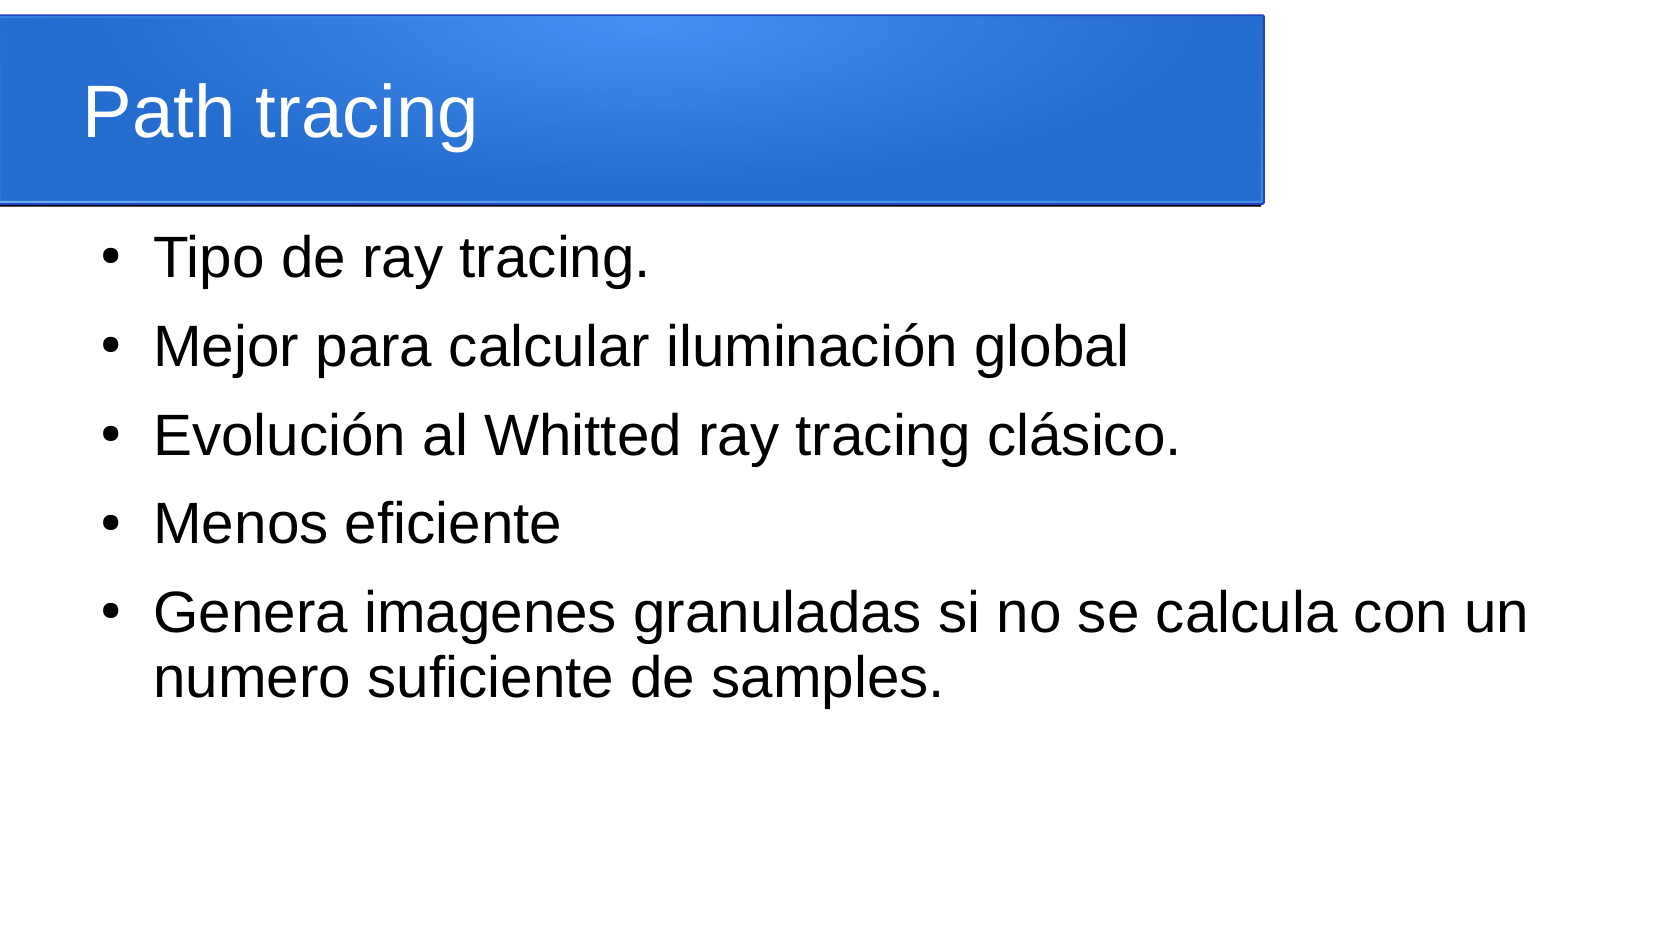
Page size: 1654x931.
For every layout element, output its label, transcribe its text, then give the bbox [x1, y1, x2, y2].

title Path tracing [82, 35, 1235, 189]
list Tipo de ray tracing. Mejor para calcular iluminación global Evolución al Whitted ray tracing clásico. Menos eficiente Genera imagenes granuladas si no se calcula con un numero suficiente de samples. [82, 224, 1571, 764]
